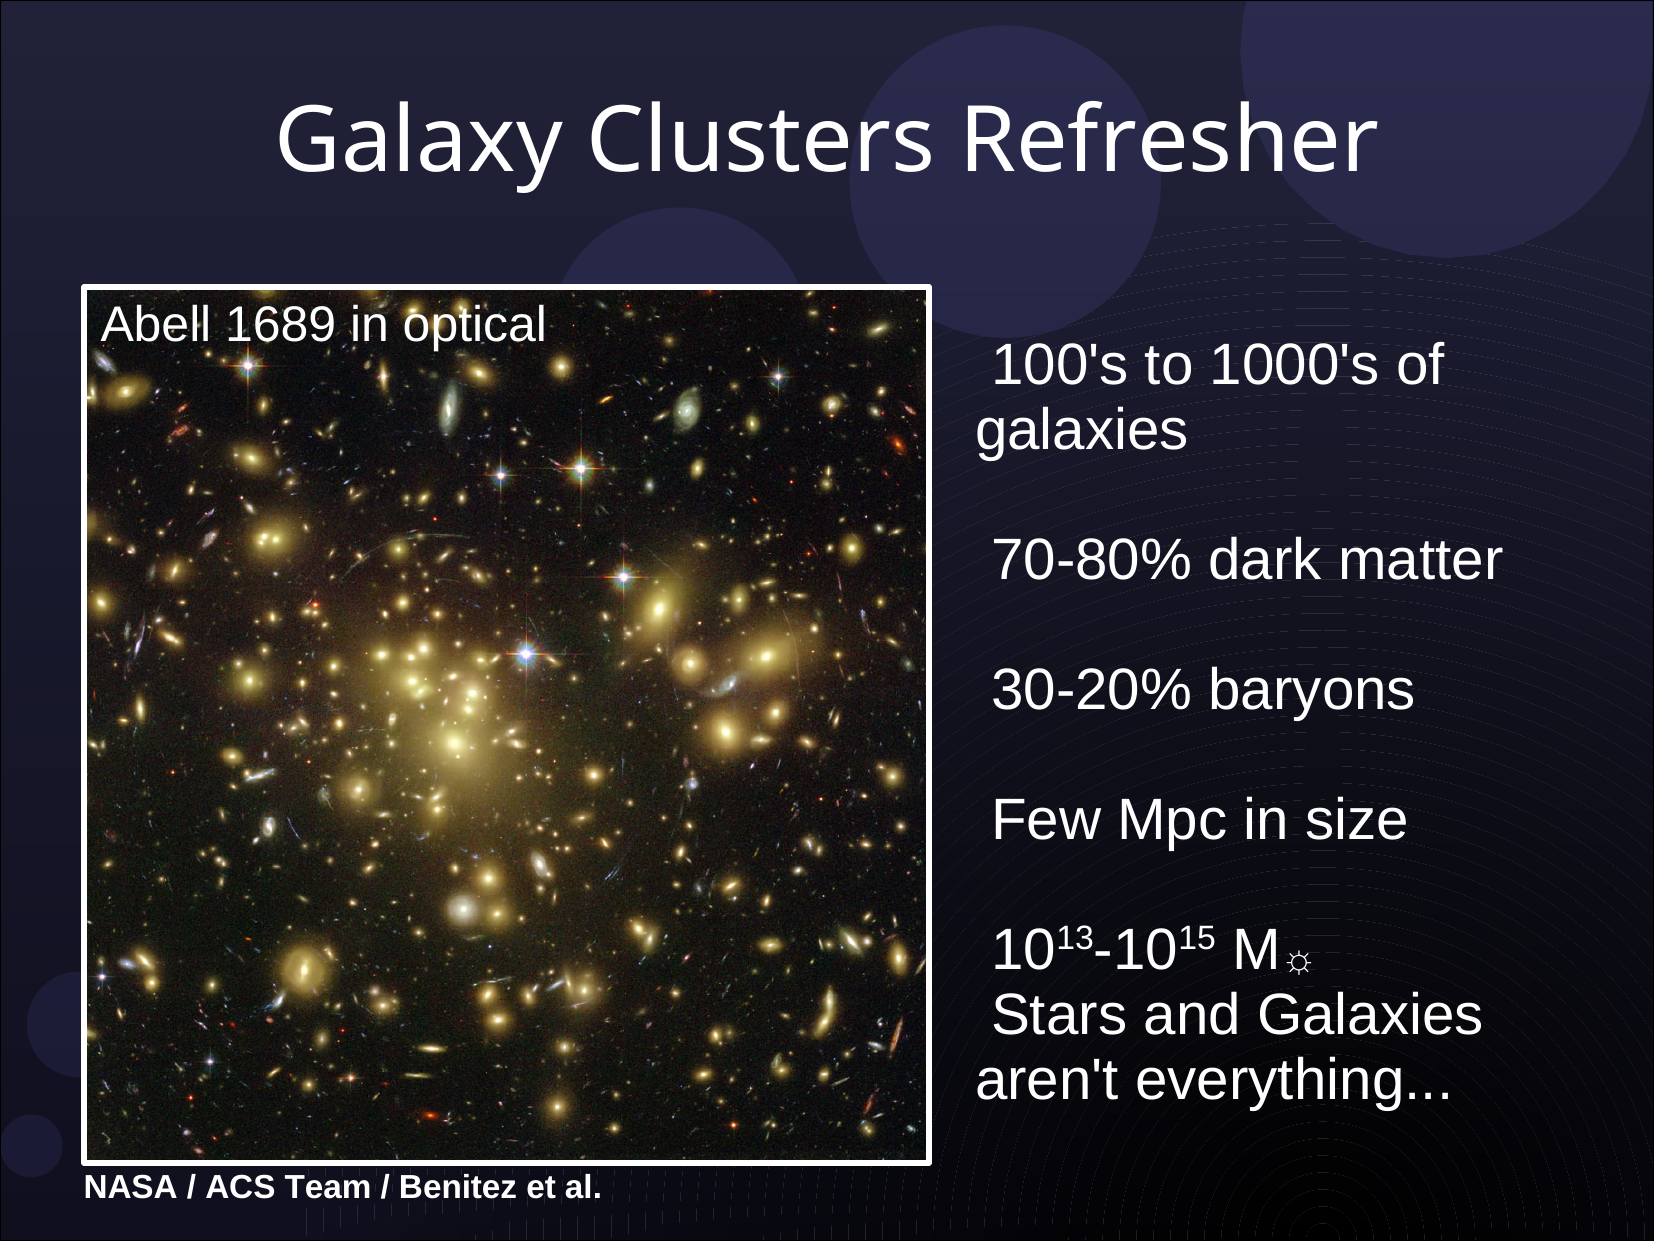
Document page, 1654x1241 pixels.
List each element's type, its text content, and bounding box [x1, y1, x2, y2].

title Galaxy Clusters Refresher [121, 32, 1534, 240]
picture [87, 289, 926, 1161]
text_box Abell 1689 in optical [100, 295, 540, 352]
text_box NASA / ACS Team / Benitez et al. [83, 1168, 604, 1206]
text_box 100's to 1000's of galaxies 70-80% dark matter 30-20% baryons Few Mpc in size 1013-1015 M☼ Stars and Galaxies aren't everything... [975, 331, 1613, 1128]
